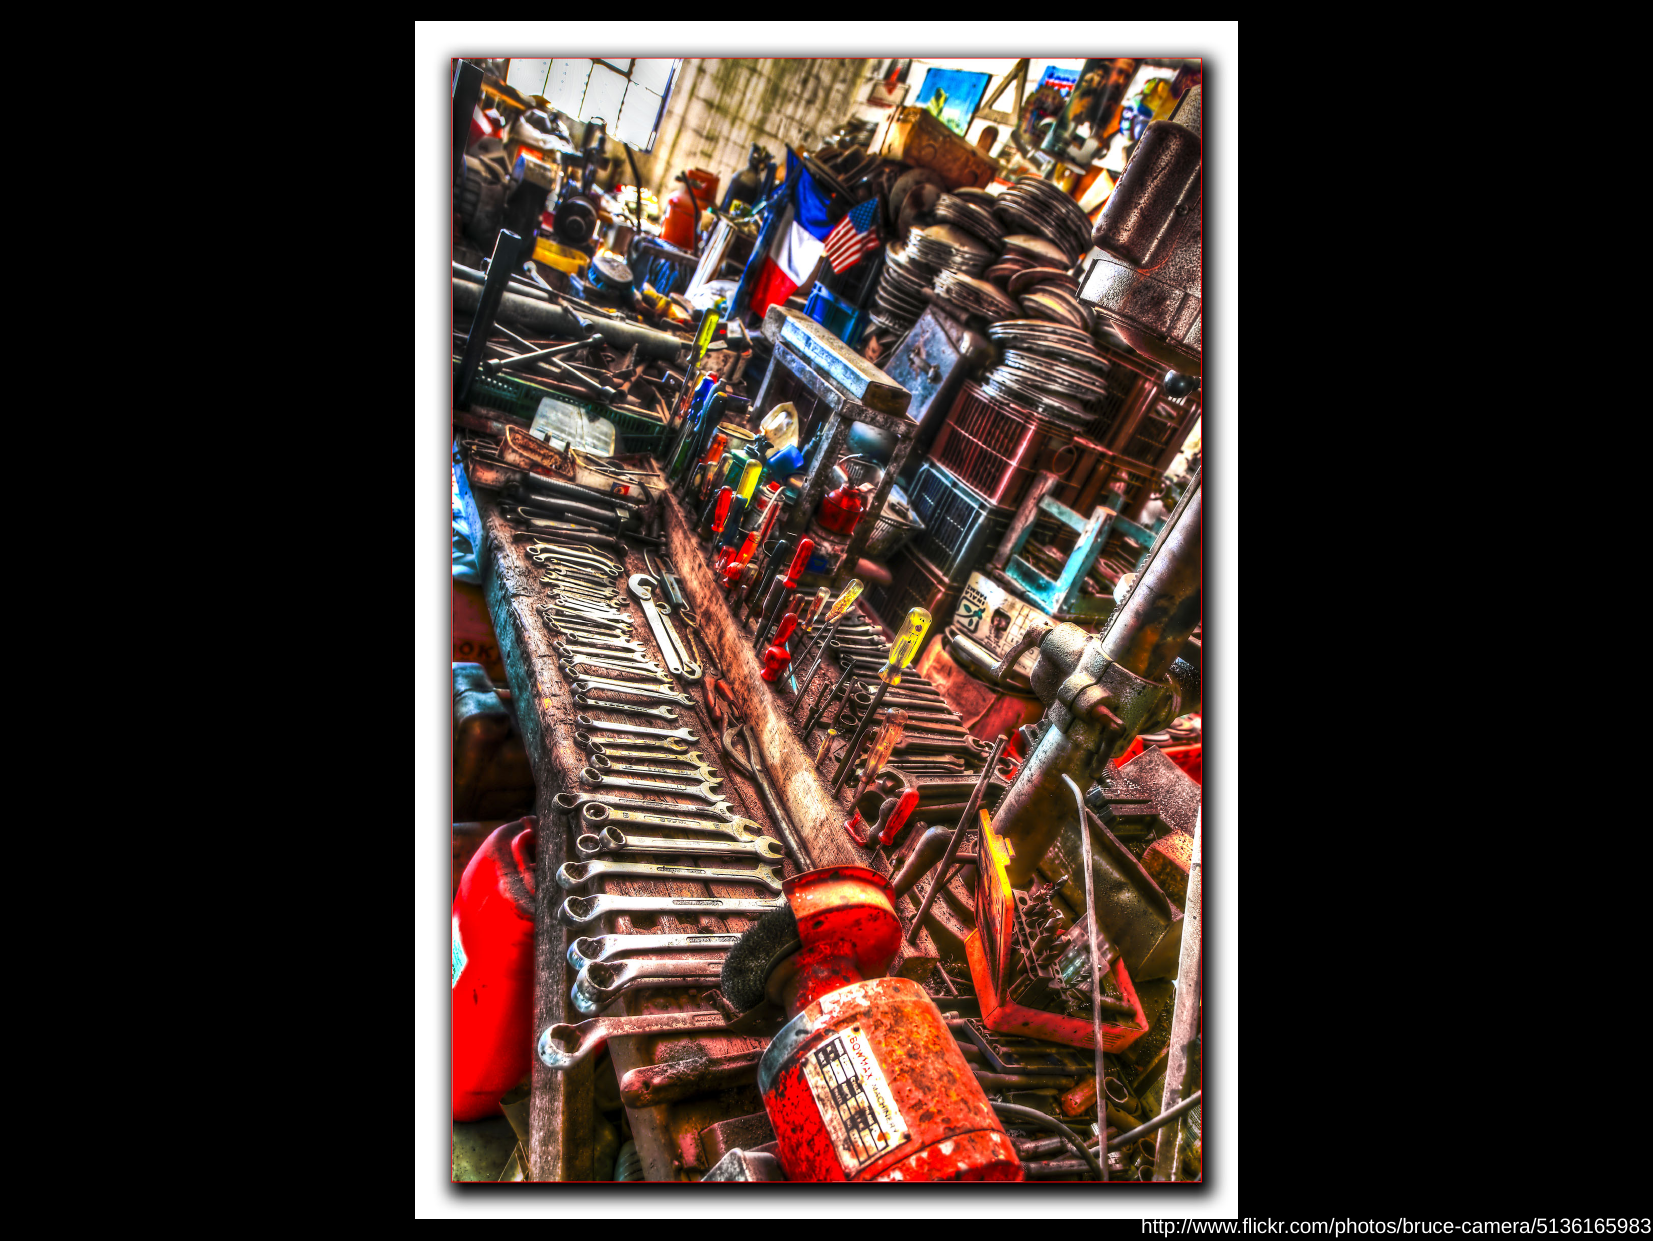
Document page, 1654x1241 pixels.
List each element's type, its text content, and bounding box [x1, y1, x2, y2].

text_box http://www.flickr.com/photos/bruce-camera/5136165983 [1126, 1207, 1653, 1241]
picture [415, 21, 1238, 1219]
